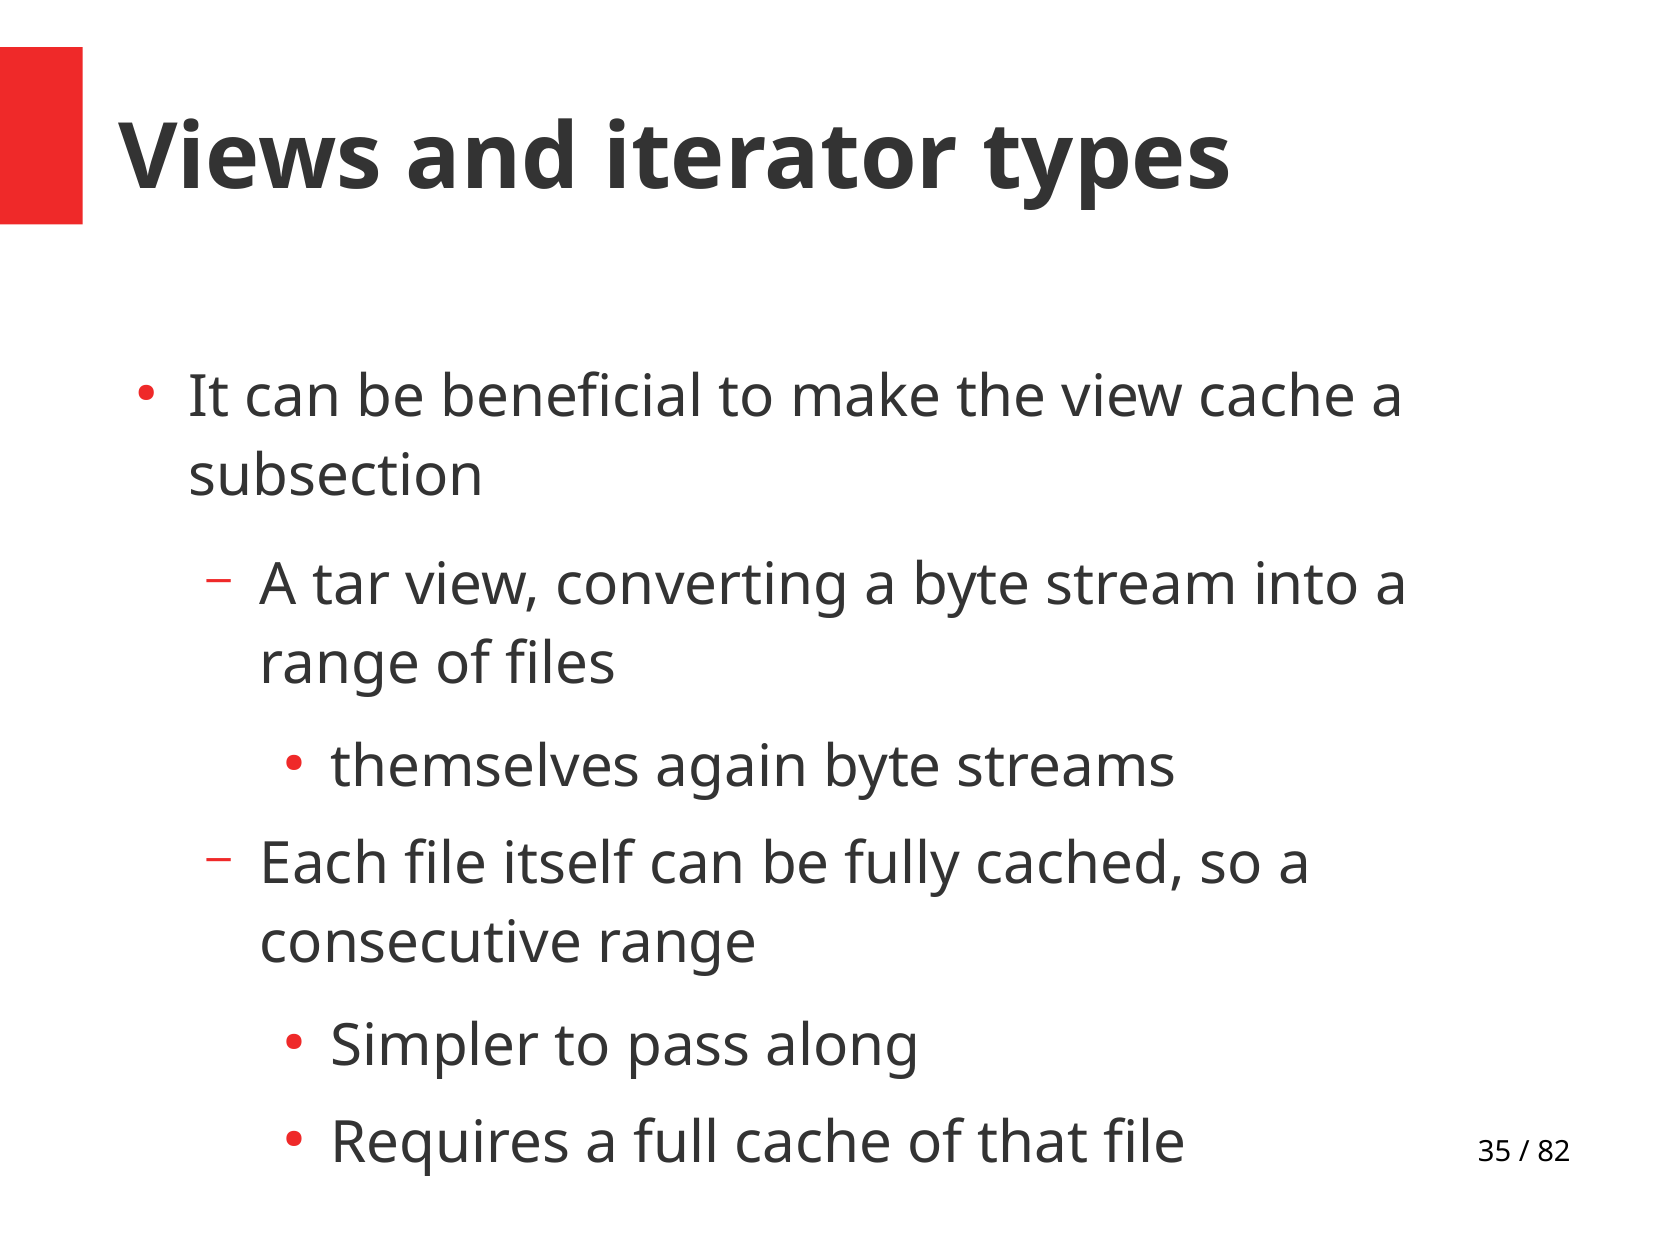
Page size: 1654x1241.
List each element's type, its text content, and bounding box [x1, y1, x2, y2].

title Views and iterator types [118, 49, 1571, 257]
list It can be beneficial to make the view cache a subsection A tar view, converting a byte stream into a range of files themselves again byte streams Each file itself can be fully cached, so a consecutive range Simpler to pass along Requires a full cache of that file [118, 354, 1536, 1074]
